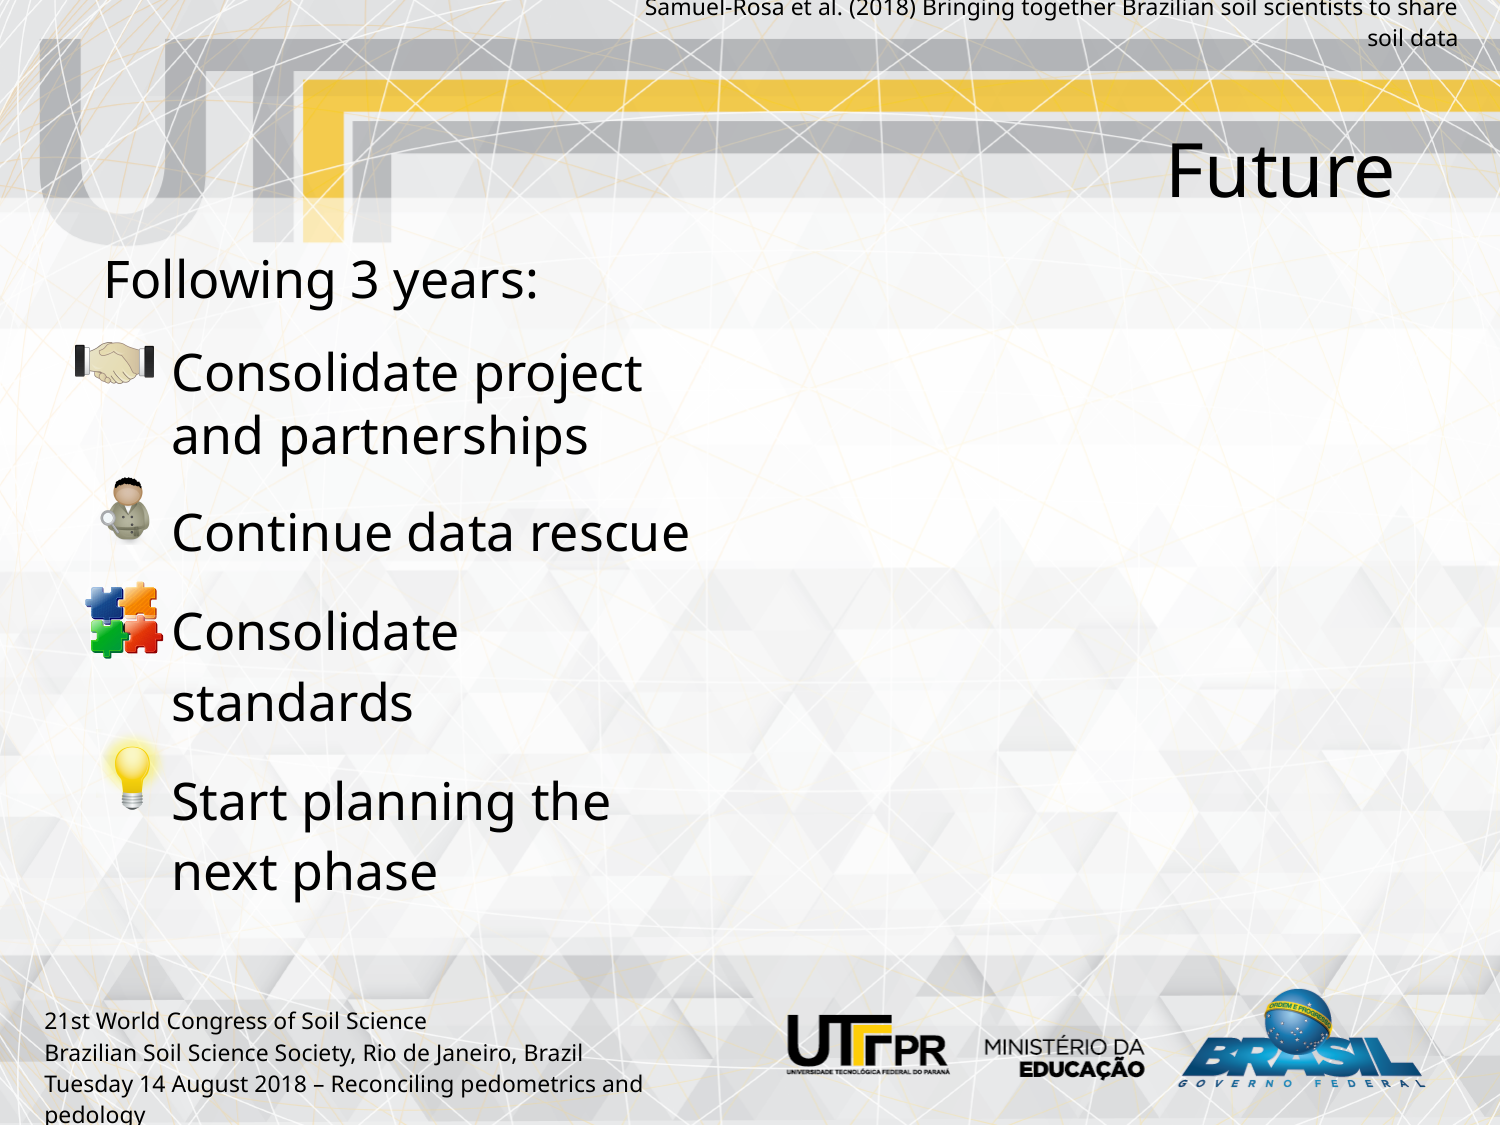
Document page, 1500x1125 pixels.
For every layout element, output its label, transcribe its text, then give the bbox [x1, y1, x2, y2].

picture [48, 1112, 55, 1122]
list Following 3 years: Consolidate project and partnerships Continue data rescue Consolidate standards Start planning the next phase [103, 248, 694, 955]
text_box 21st World Congress of Soil Science Brazilian Soil Science Society, Rio de Janeiro, Brazil Tuesday 14 August 2018 – Reconciling pedometrics and pedology [29, 998, 751, 1105]
picture [0, 0, 1500, 1125]
title Future [102, 60, 1397, 278]
text_box Samuel-Rosa et al. (2018) Bringing together Brazilian soil scientists to share soil data [602, 0, 1459, 50]
picture [122, 1112, 129, 1122]
